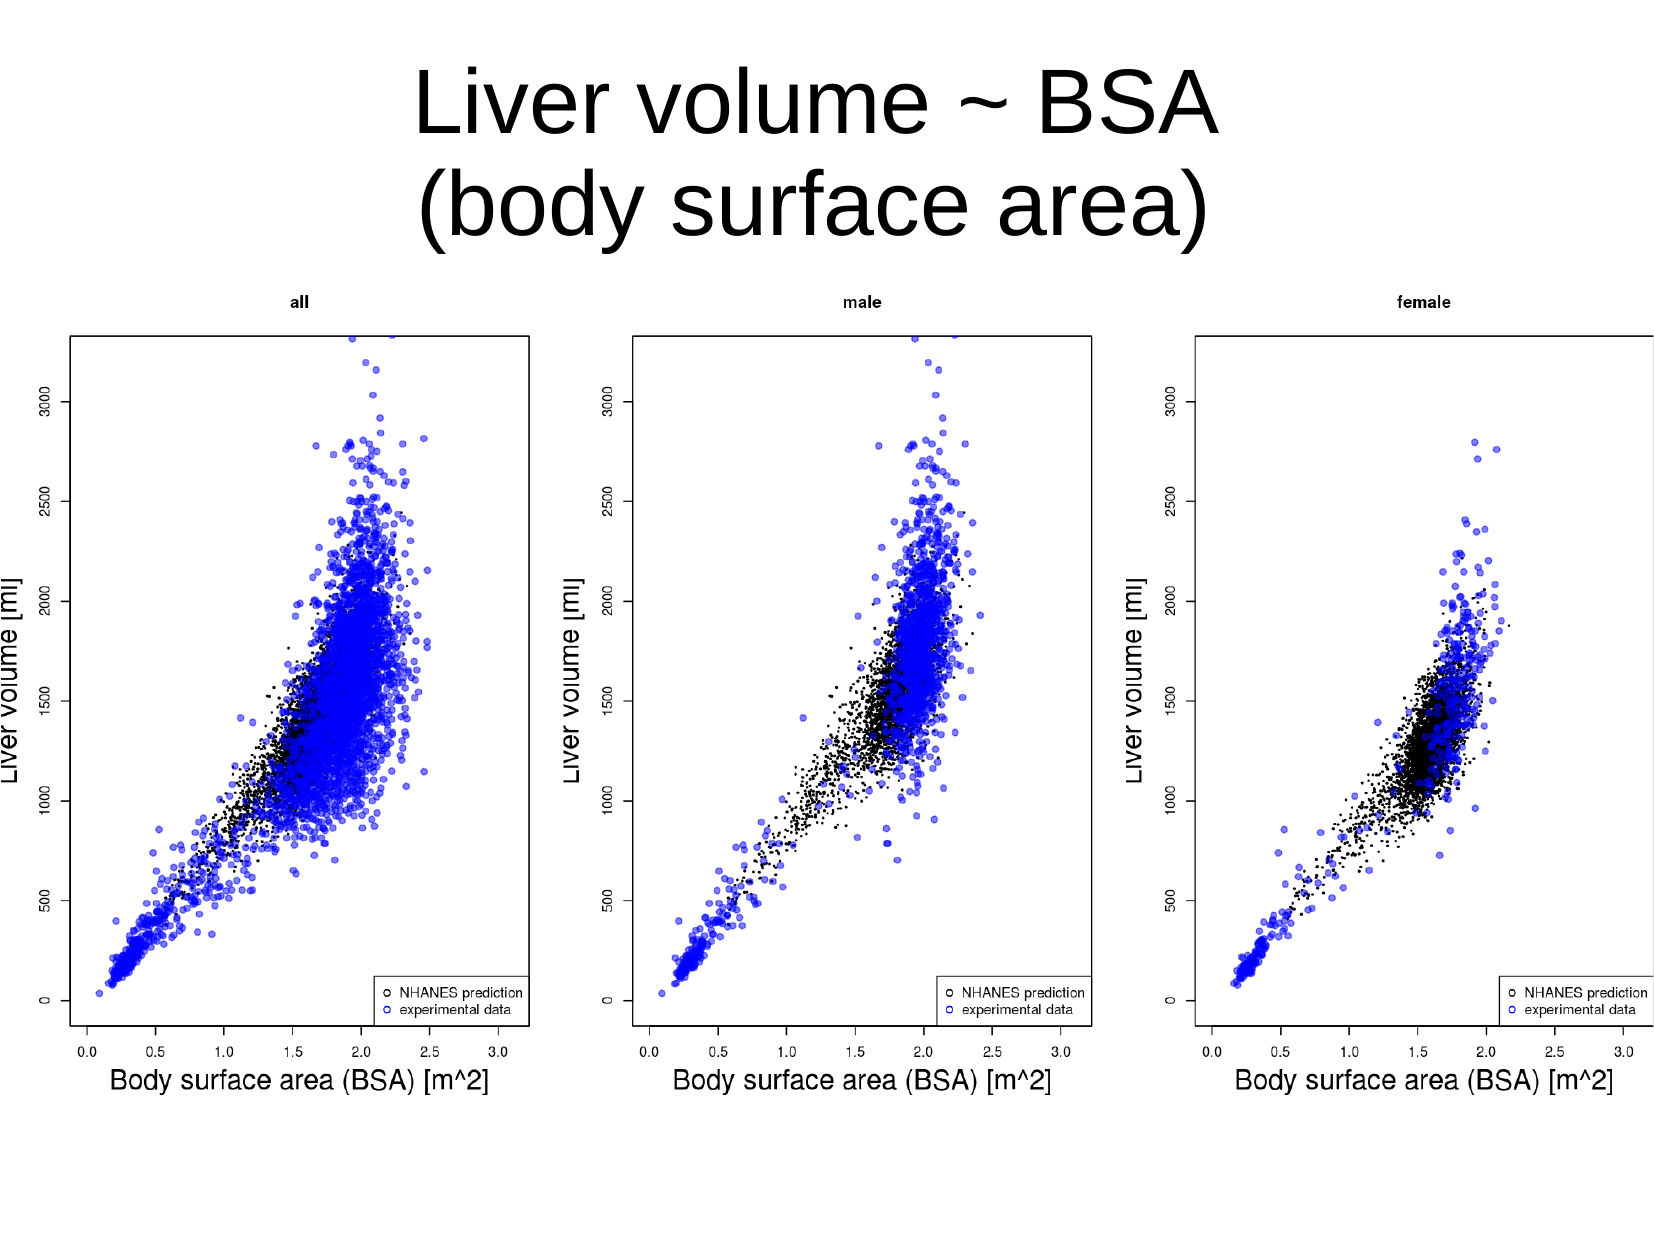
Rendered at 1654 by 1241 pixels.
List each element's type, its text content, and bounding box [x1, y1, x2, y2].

title Liver volume ~ BSA (body surface area) [82, 49, 1571, 257]
picture [1, 295, 1654, 1096]
